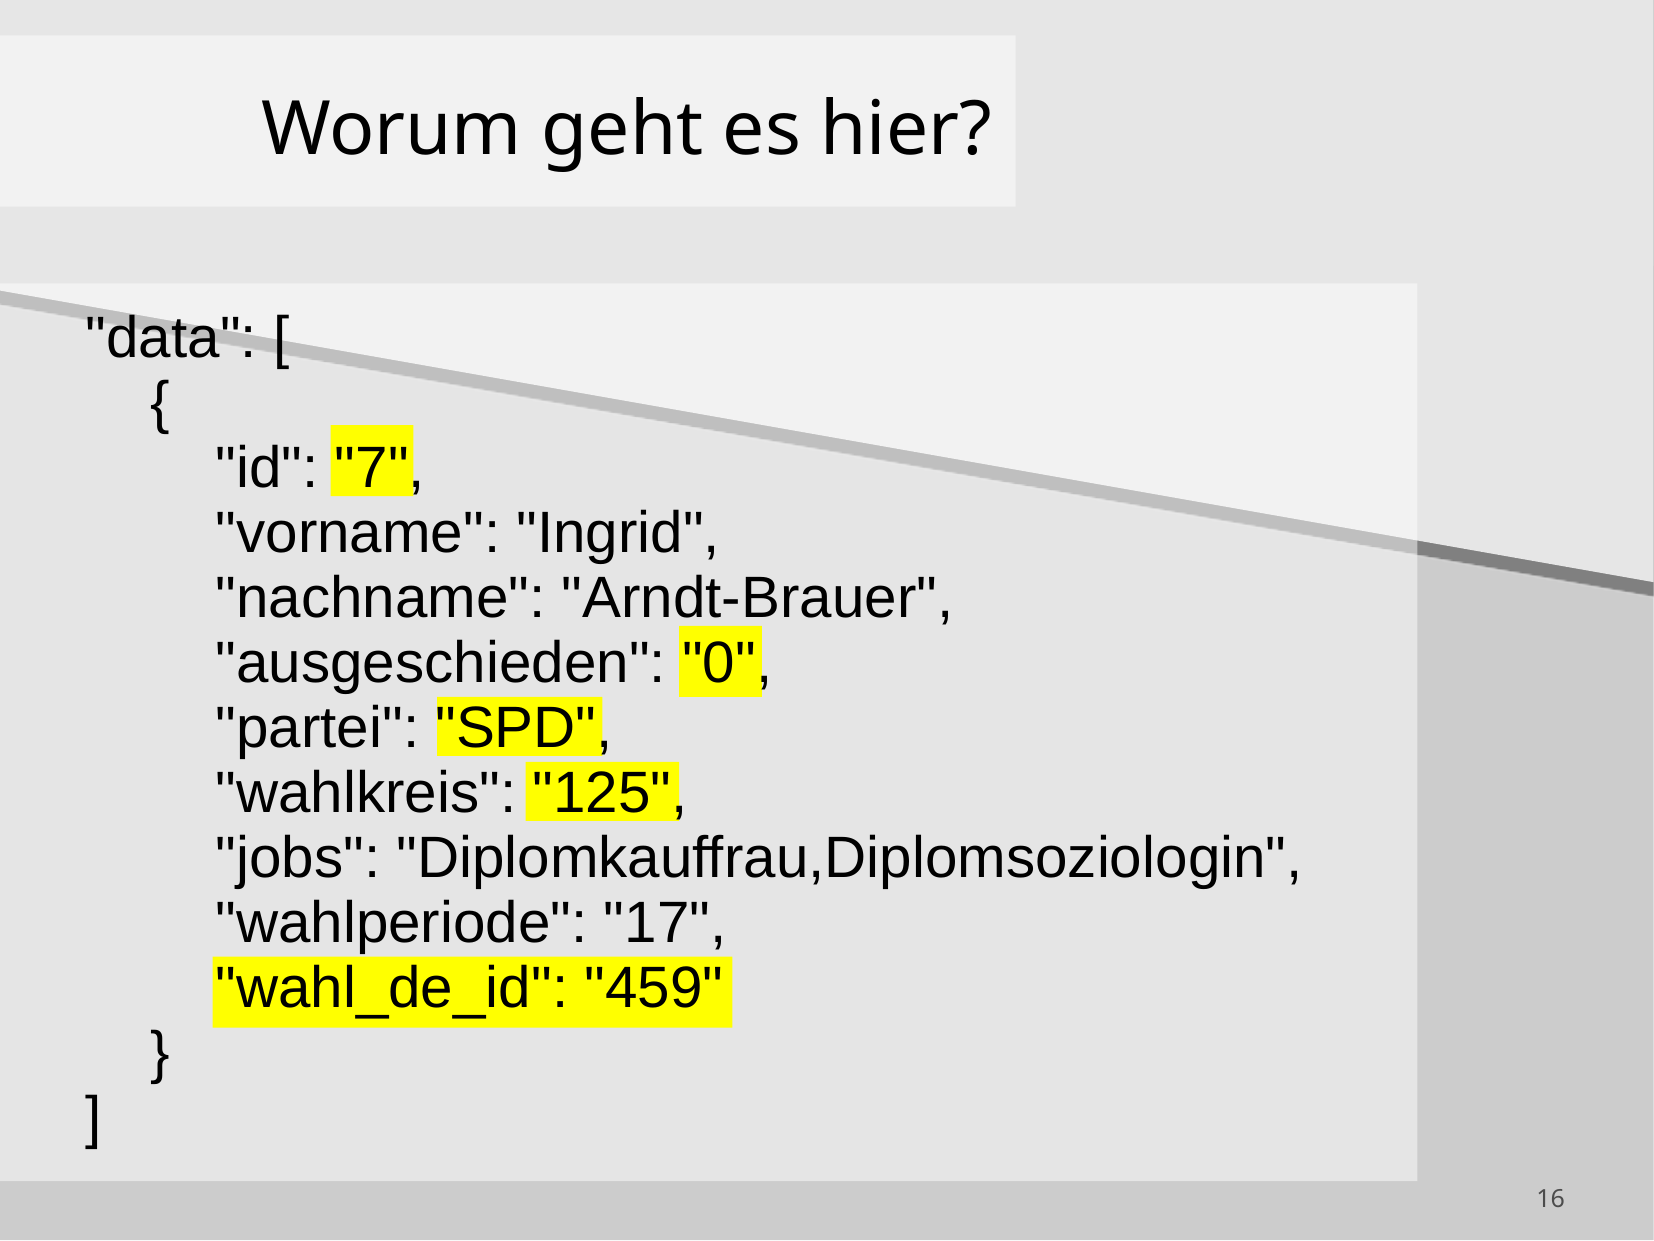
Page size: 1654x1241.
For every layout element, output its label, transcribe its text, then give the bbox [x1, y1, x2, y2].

text_box [0, 283, 1418, 1182]
text_box [0, 35, 1016, 207]
text_box "data": [ { "id": "7", "vorname": "Ingrid", "nachname": "Arndt-Brauer", "ausgeschieden": "0", "partei": "SPD", "wahlkreis": "125", "jobs": "Diplomkauffrau,Diplomsoziologin", "wahlperiode": "17", "wahl_de_id": "459" } ] [70, 297, 1654, 1200]
text_box Worum geht es hier? [22, 61, 993, 189]
